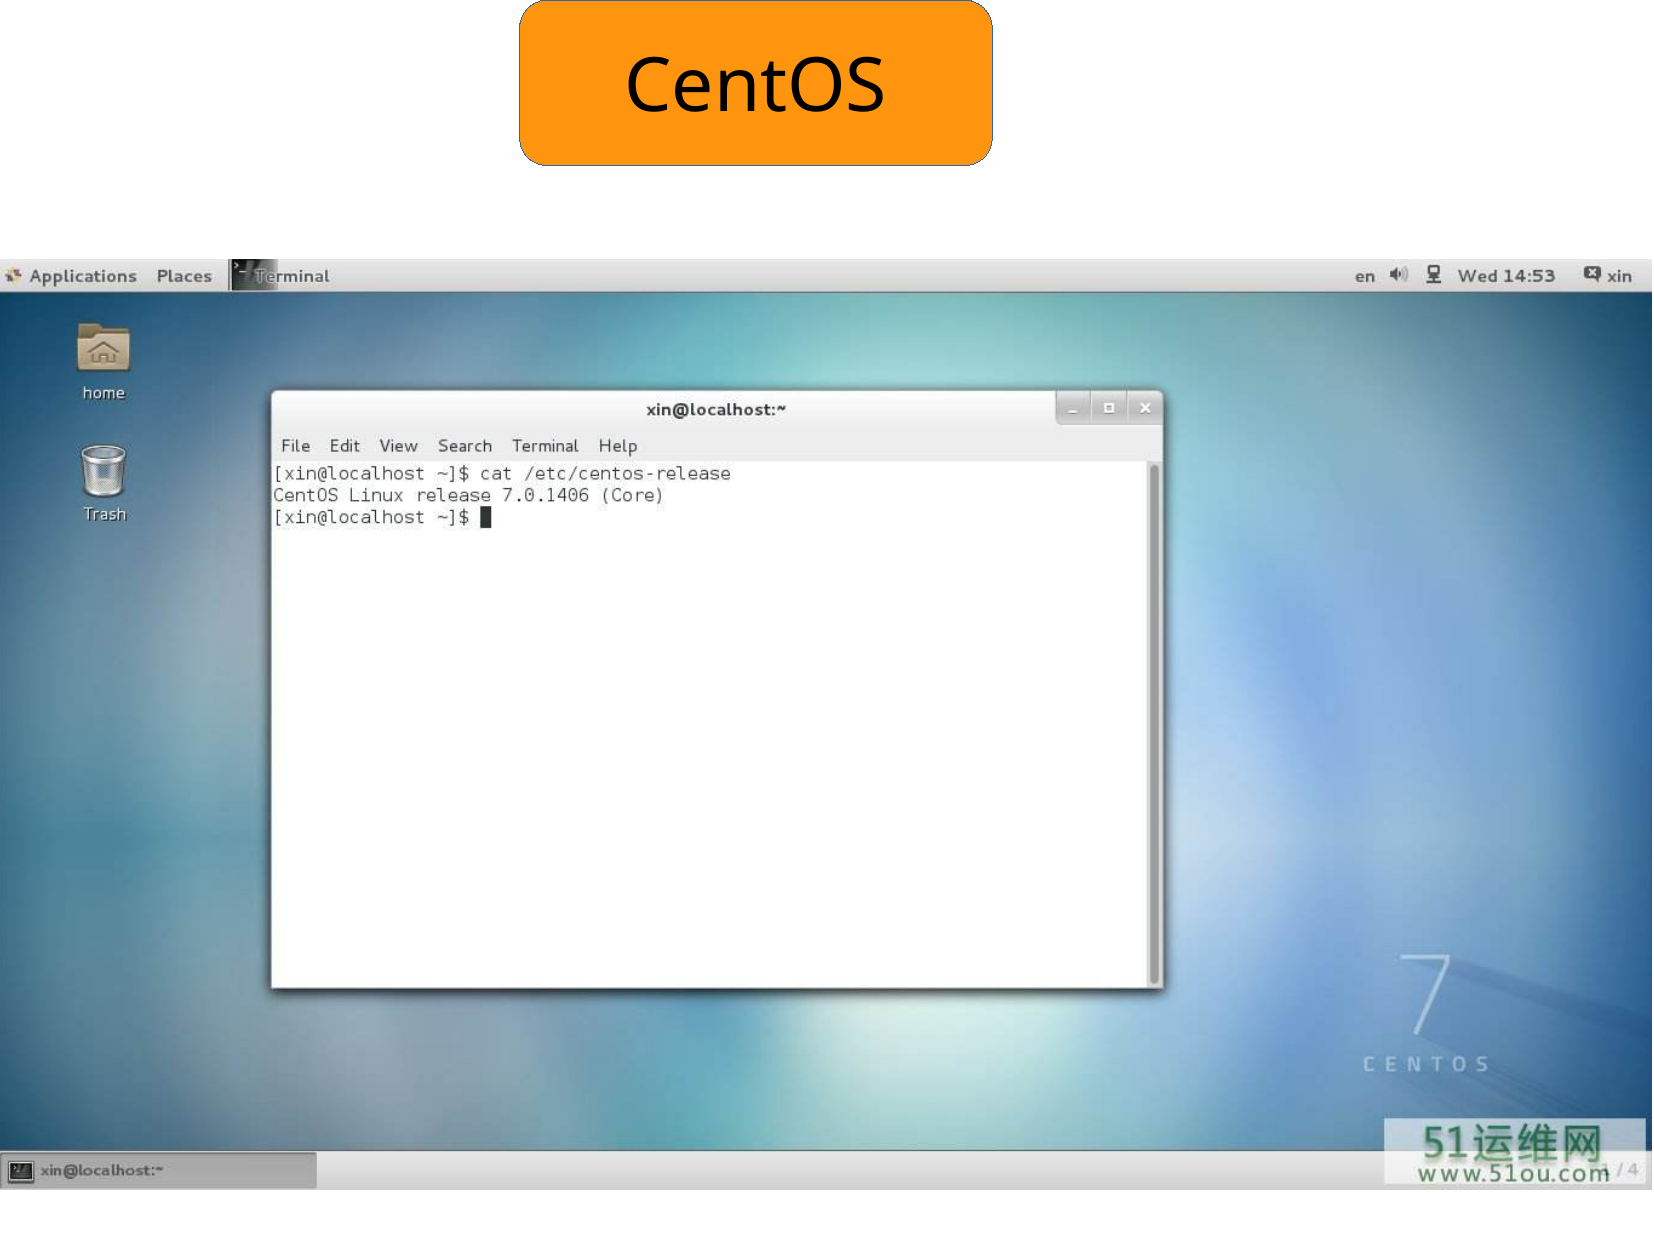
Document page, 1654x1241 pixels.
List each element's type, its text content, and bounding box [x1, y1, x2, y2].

text_box CentOS [519, 0, 993, 166]
picture [0, 259, 1652, 1190]
